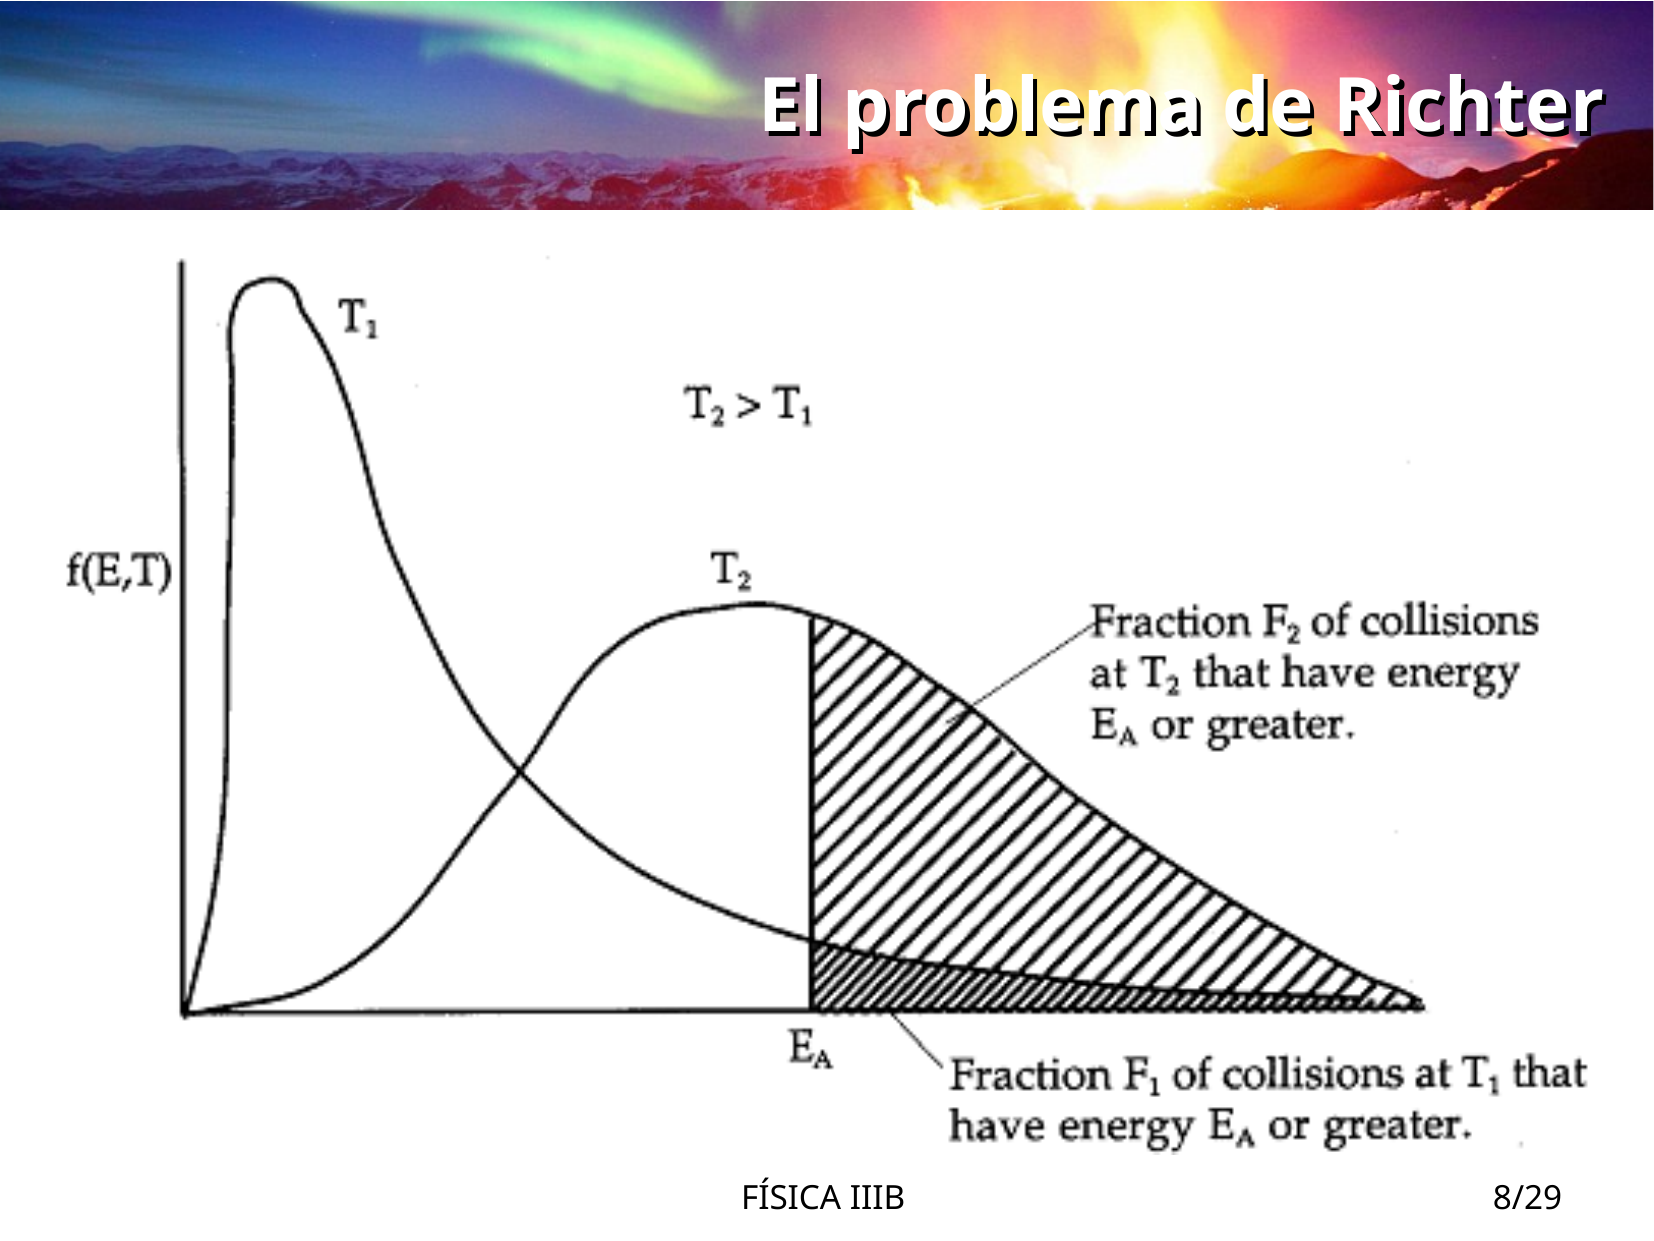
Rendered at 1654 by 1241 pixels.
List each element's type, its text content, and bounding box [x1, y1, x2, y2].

picture [0, 1, 1654, 210]
picture [56, 254, 1594, 1156]
title El problema de Richter [45, 15, 1606, 191]
